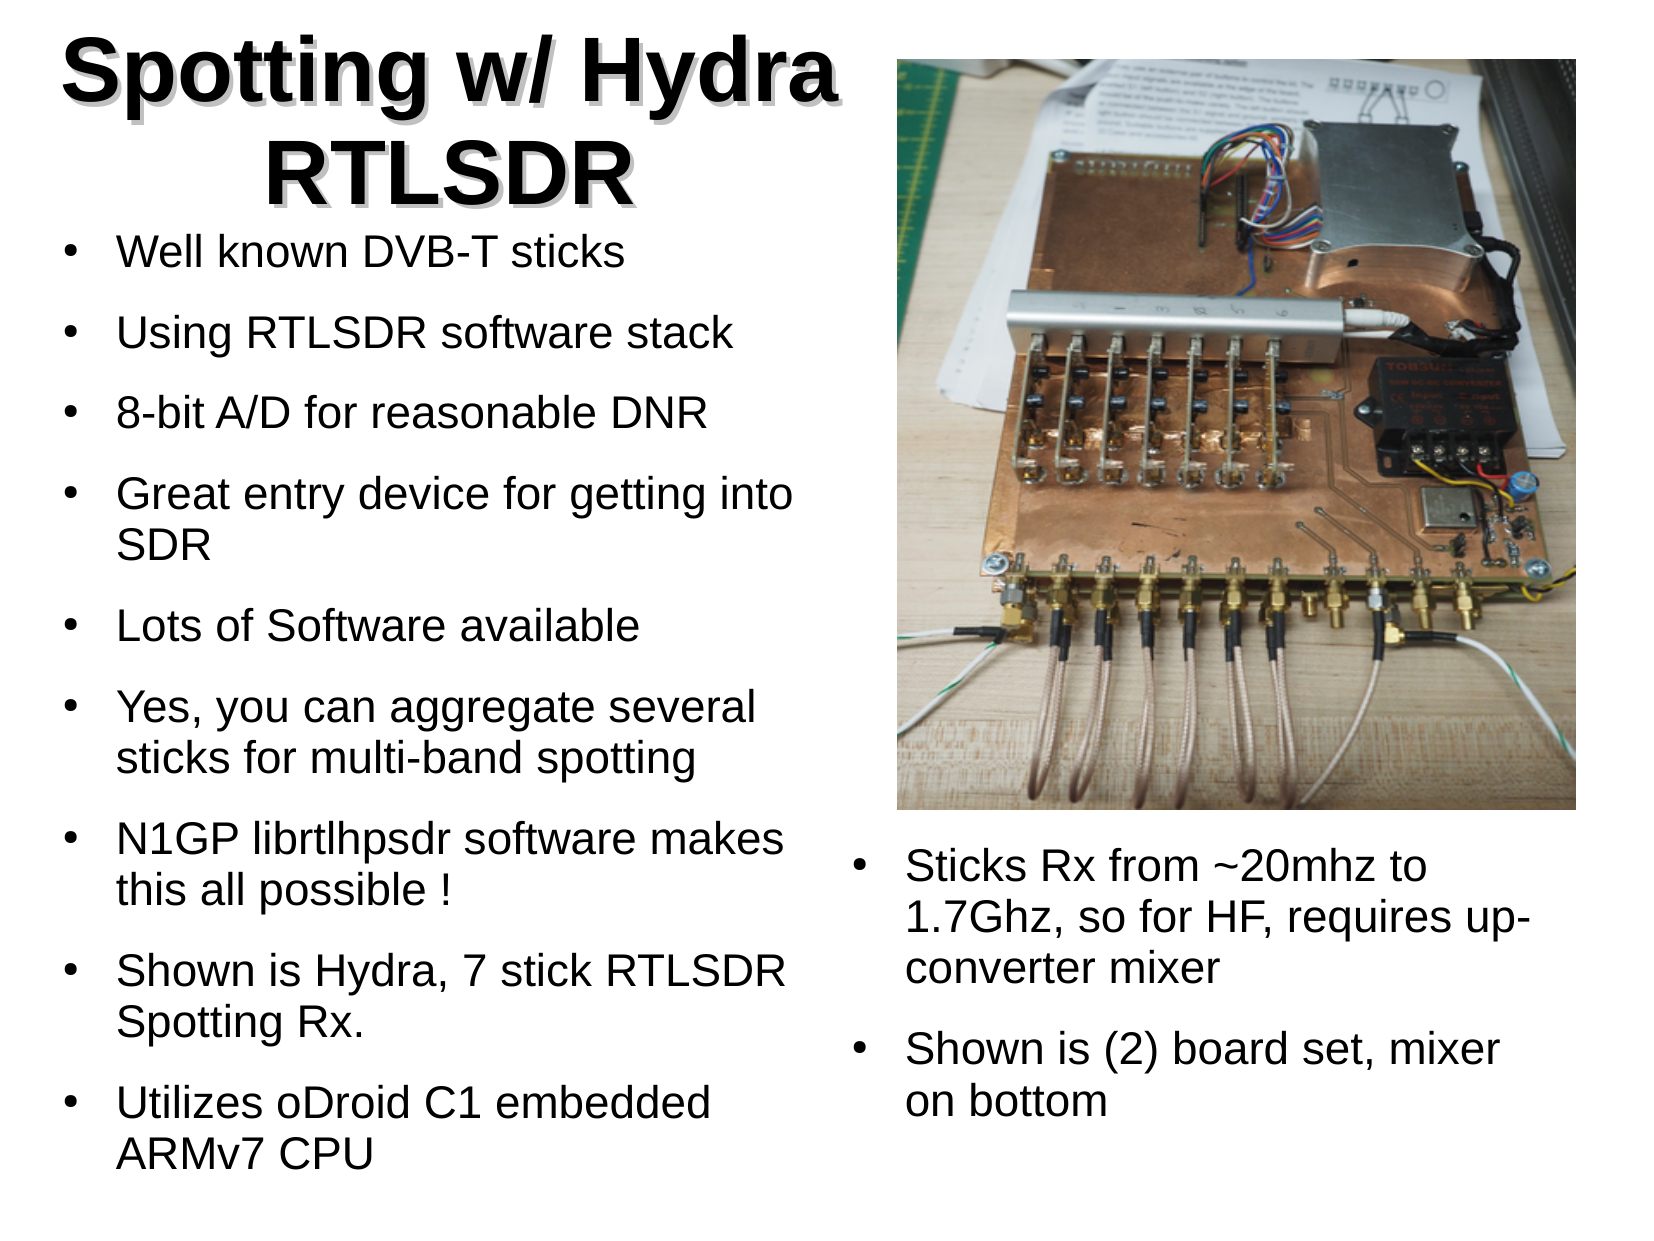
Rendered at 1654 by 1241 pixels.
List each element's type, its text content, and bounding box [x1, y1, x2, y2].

list Sticks Rx from ~20mhz to 1.7Ghz, so for HF, requires up-converter mixer Shown is (2) board set, mixer on bottom [833, 840, 1561, 1183]
list Well known DVB-T sticks Using RTLSDR software stack 8-bit A/D for reasonable DNR Great entry device for getting into SDR Lots of Software available Yes, you can aggregate several sticks for multi-band spotting N1GP librtlhpsdr software makes this all possible ! Shown is Hydra, 7 stick RTLSDR Spotting Rx. Utilizes oDroid C1 embedded ARMv7 CPU [45, 225, 841, 1201]
title Spotting w/ Hydra RTLSDR [45, 17, 856, 226]
picture [897, 59, 1576, 811]
